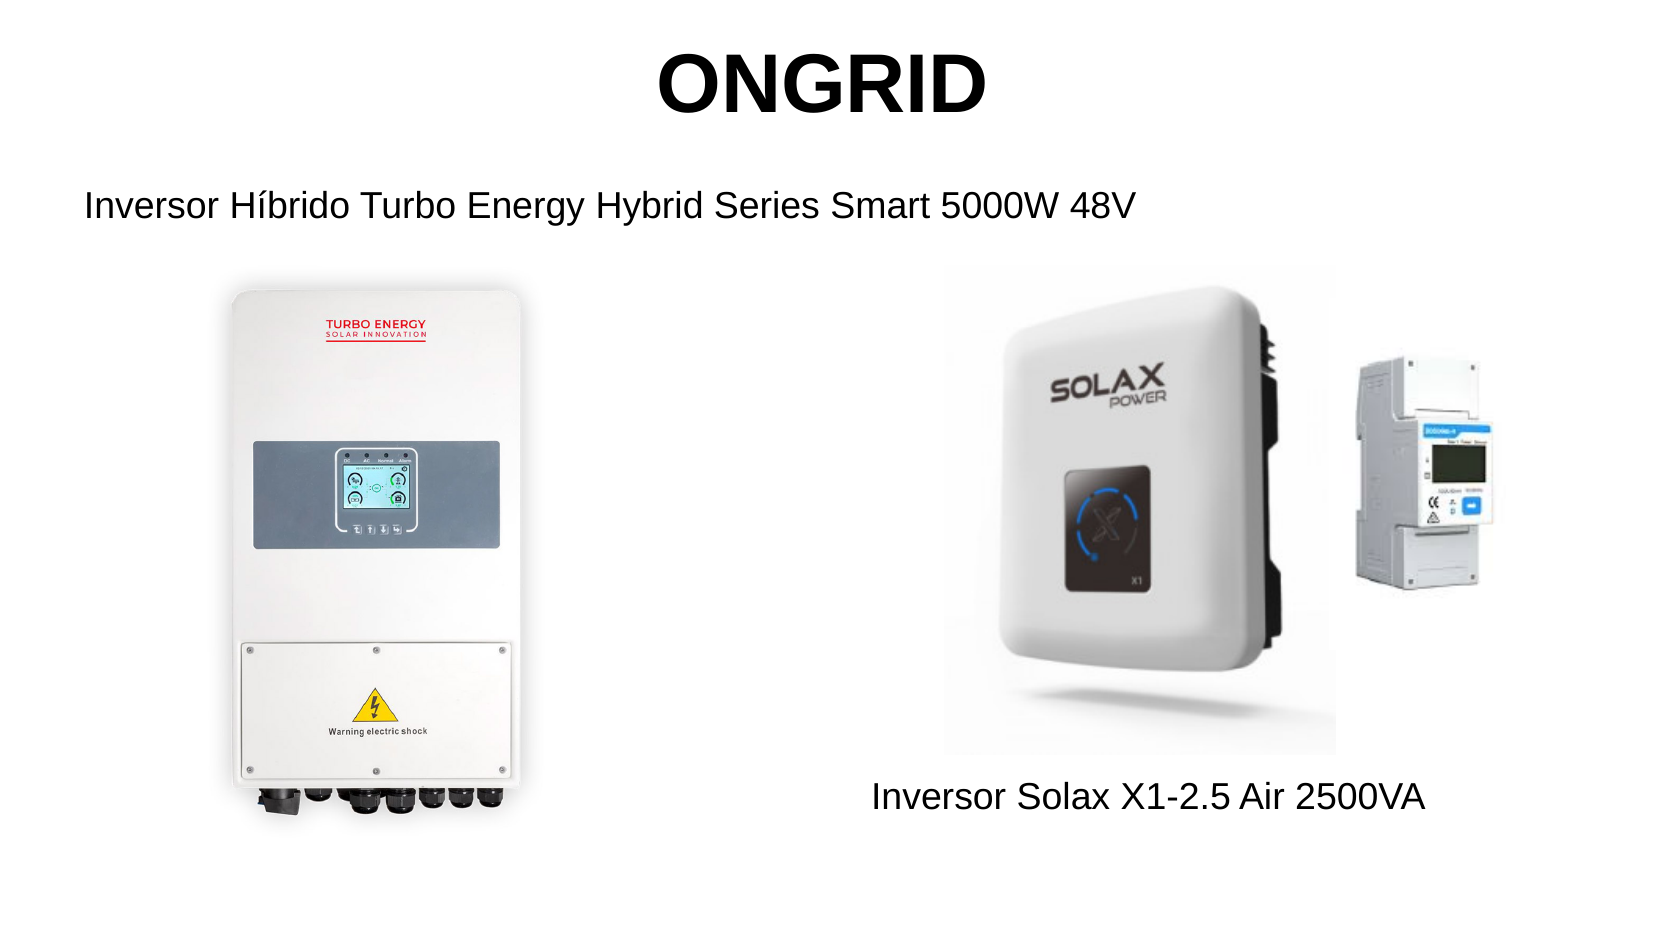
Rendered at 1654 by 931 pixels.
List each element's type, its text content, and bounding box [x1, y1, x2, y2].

picture [944, 265, 1536, 755]
text_box Inversor Híbrido Turbo Energy Hybrid Series Smart 5000W 48V [69, 177, 1152, 234]
picture [206, 251, 553, 857]
text_box Inversor Solax X1-2.5 Air 2500VA [856, 767, 1565, 867]
text_box ONGRID [641, 29, 1004, 138]
